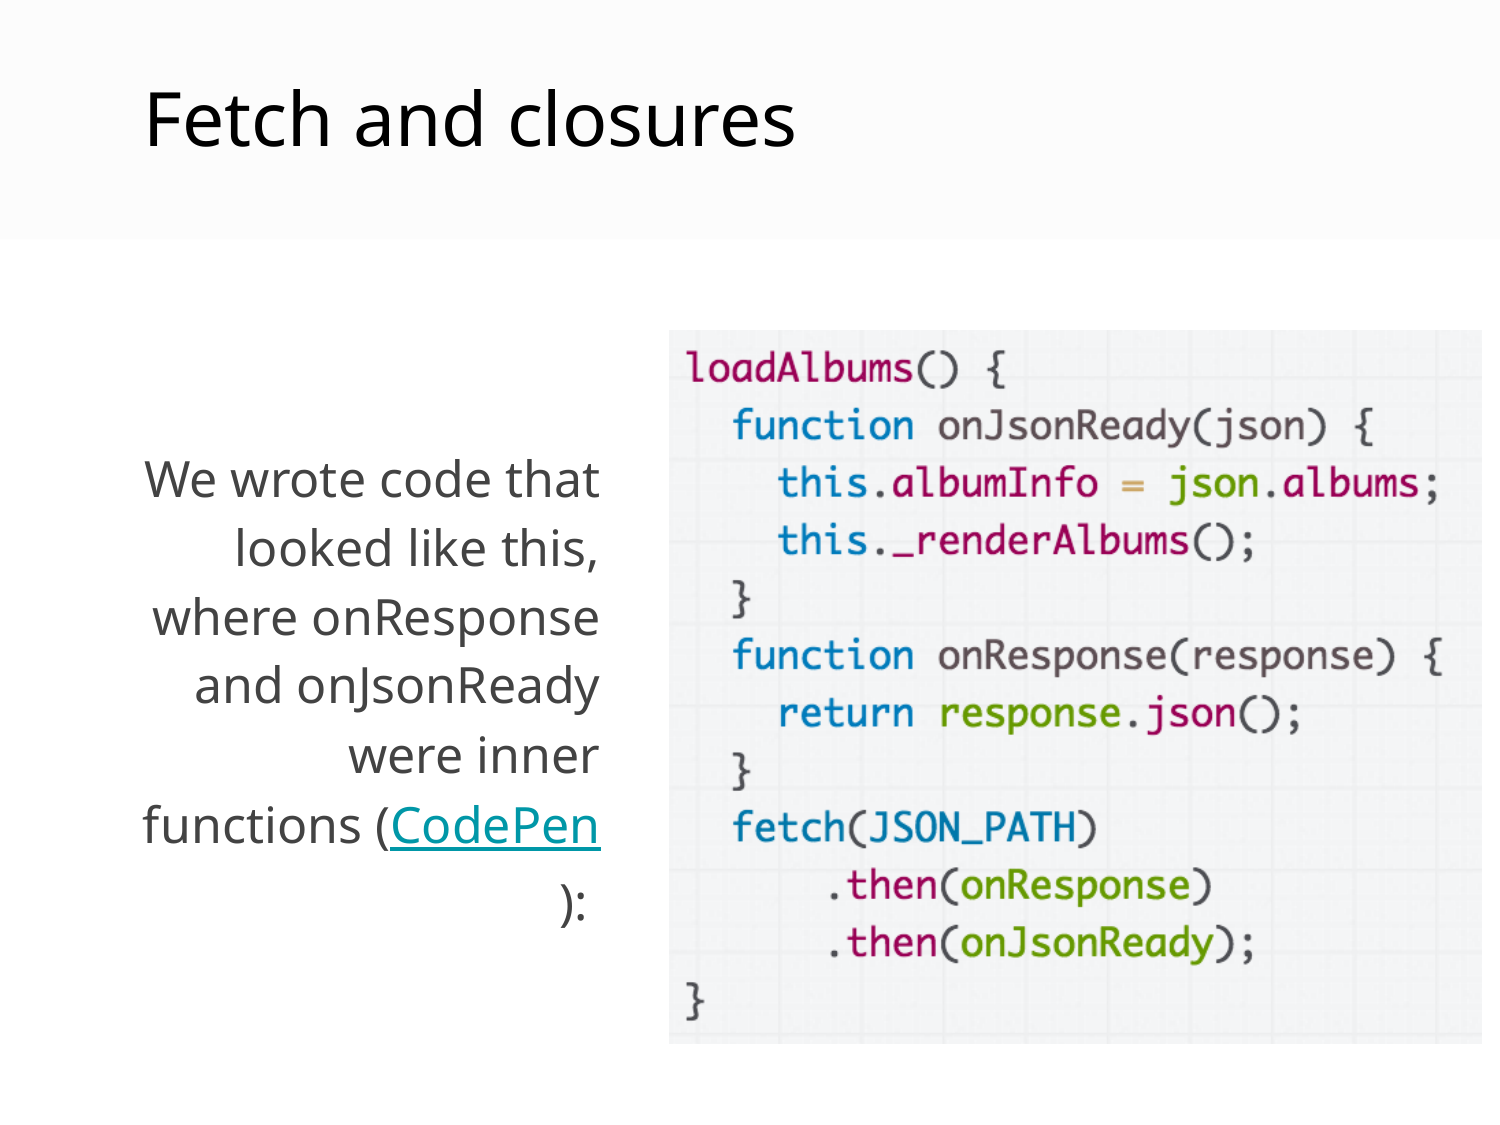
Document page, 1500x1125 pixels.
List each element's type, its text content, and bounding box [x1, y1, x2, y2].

title Fetch and closures [128, 56, 1372, 183]
picture [669, 330, 1482, 1045]
list We wrote code that looked like this, where onResponse and onJsonReady were inner functions (CodePen): [108, 453, 616, 915]
